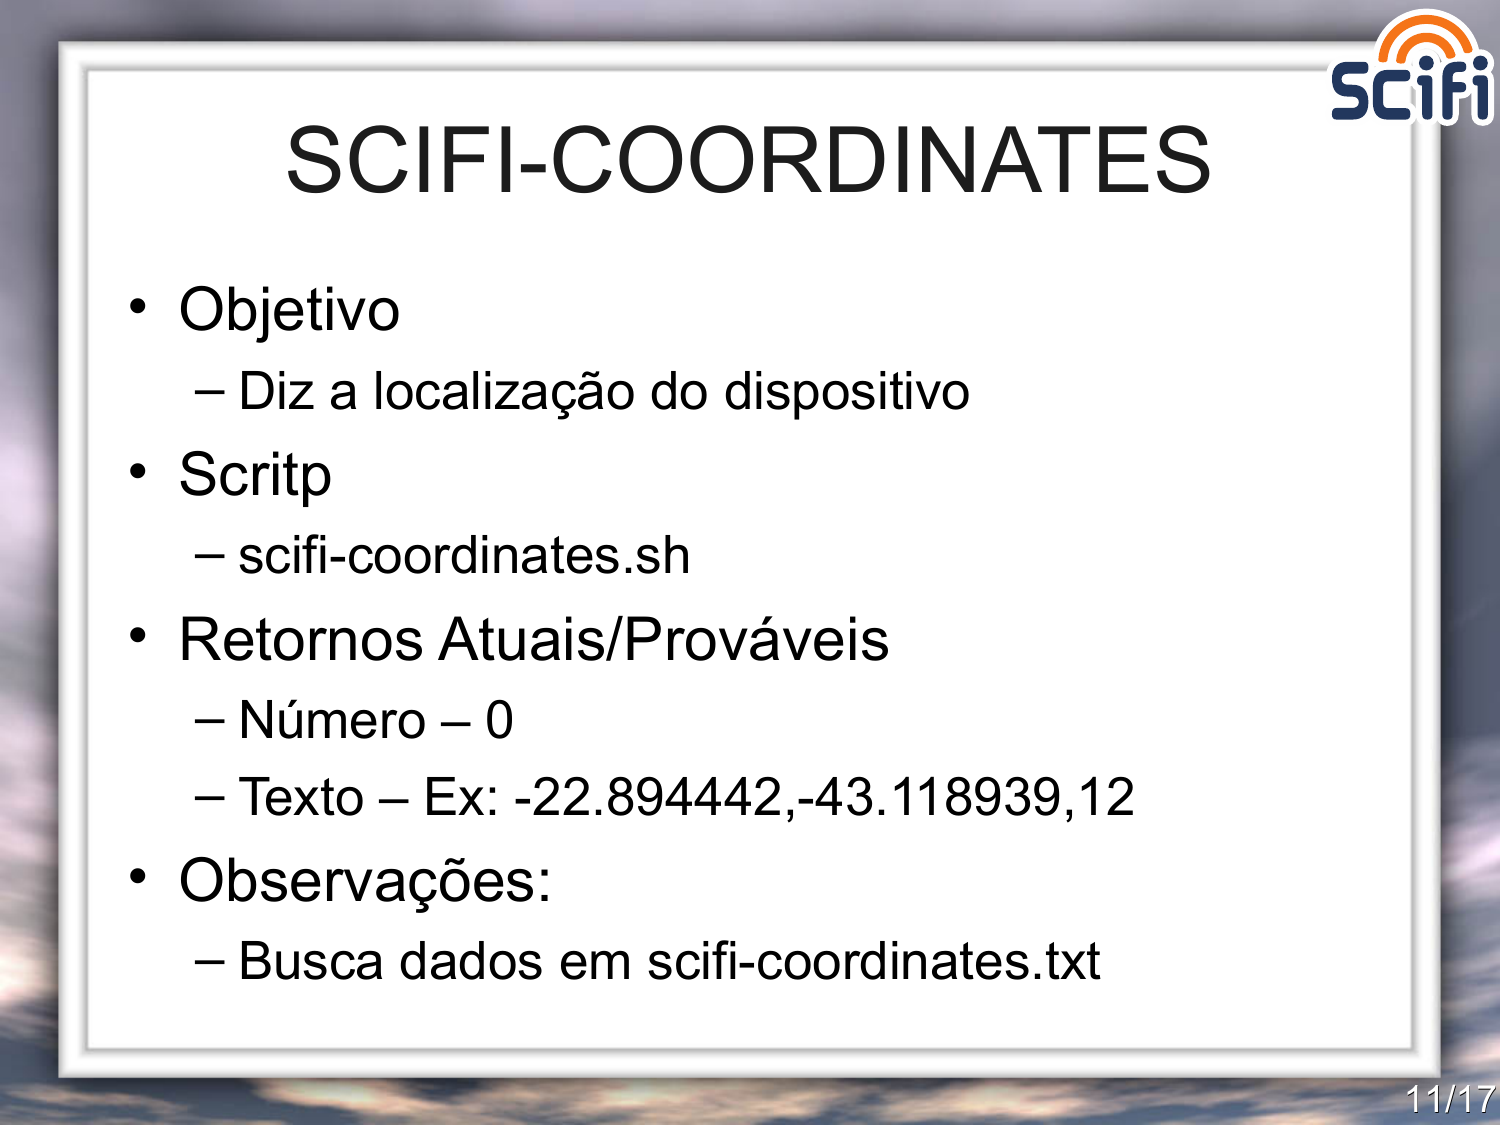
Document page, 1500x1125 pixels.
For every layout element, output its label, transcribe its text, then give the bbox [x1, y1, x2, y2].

list Objetivo Diz a localização do dispositivo Scritp scifi-coordinates.sh Retornos Atuais/Prováveis Número – 0 Texto – Ex: -22.894442,-43.118939,12 Observações: Busca dados em scifi-coordinates.txt [112, 262, 1401, 1005]
title SCIFI-COORDINATES [75, 62, 1426, 250]
picture [0, 0, 1500, 1125]
